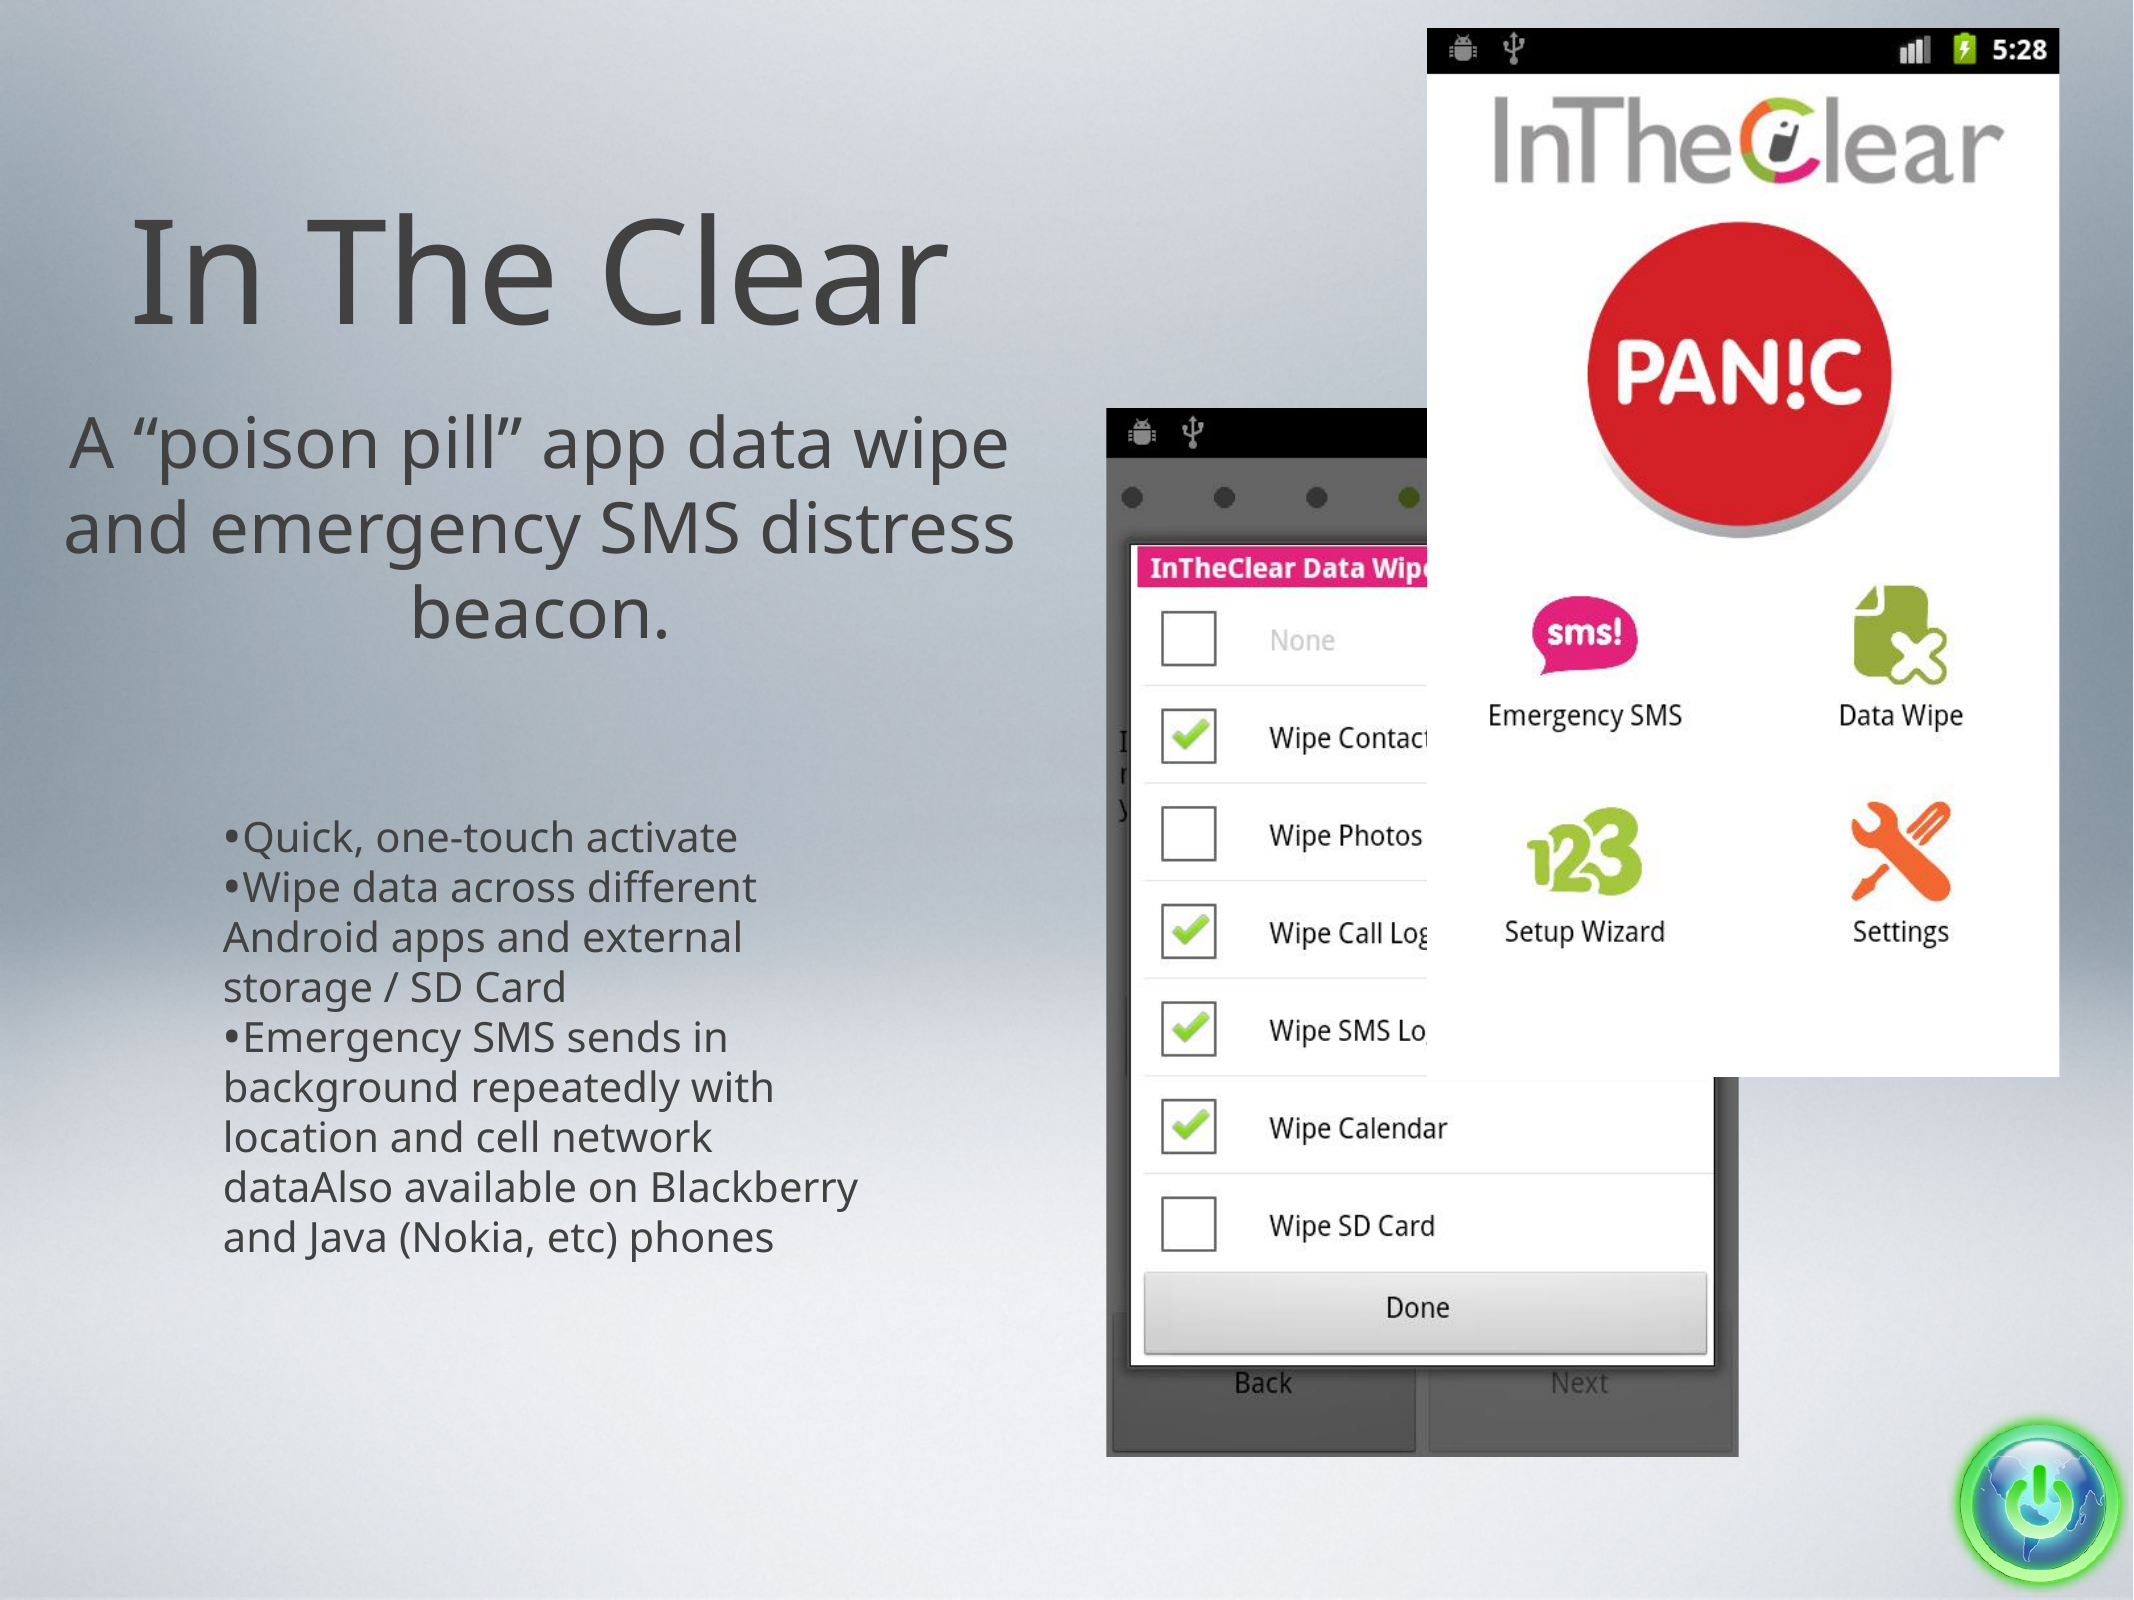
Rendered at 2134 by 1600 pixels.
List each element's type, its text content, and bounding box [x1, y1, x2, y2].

list A “poison pill” app data wipe and emergency SMS distress beacon. [56, 391, 1026, 934]
picture [0, 0, 2134, 1600]
text_box Quick, one-touch activate Wipe data across different Android apps and external storage / SD Card Emergency SMS sends in background repeatedly with location and cell network dataAlso available on Blackberry and Java (Nokia, etc) phones [222, 810, 861, 1353]
title In The Clear [56, 0, 1026, 361]
